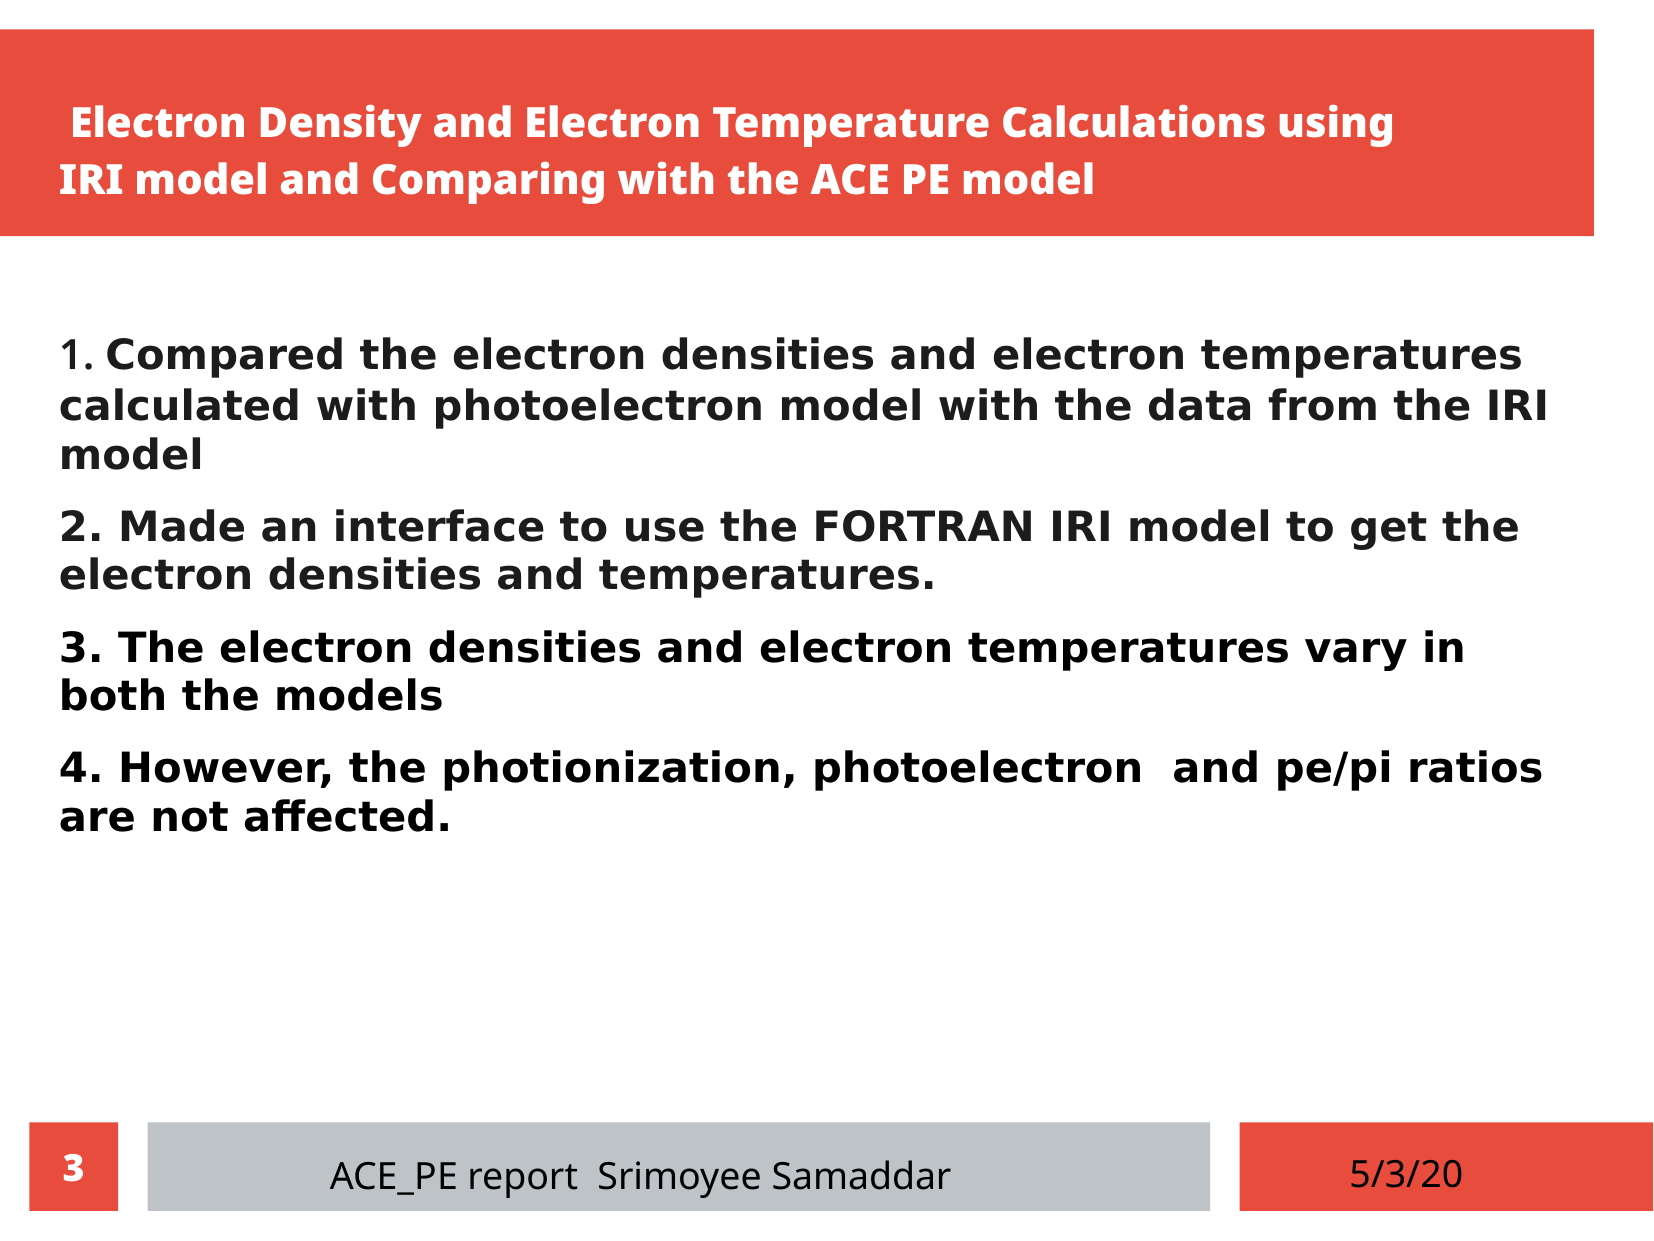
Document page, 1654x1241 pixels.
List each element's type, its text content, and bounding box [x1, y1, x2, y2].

text_box ACE_PE report Srimoyee Samaddar [164, 1141, 1185, 1201]
title Electron Density and Electron Temperature Calculations using IRI model and Comparing with the ACE PE model [58, 59, 1594, 207]
text_box 5/3/20 [1334, 1140, 1518, 1211]
list 1. Compared the electron densities and electron temperatures calculated with photoelectron model with the data from the IRI model 2. Made an interface to use the FORTRAN IRI model to get the electron densities and temperatures. 3. The electron densities and electron temperatures vary in both the models 4. However, the photionization, photoelectron and pe/pi ratios are not affected. [58, 324, 1565, 1093]
